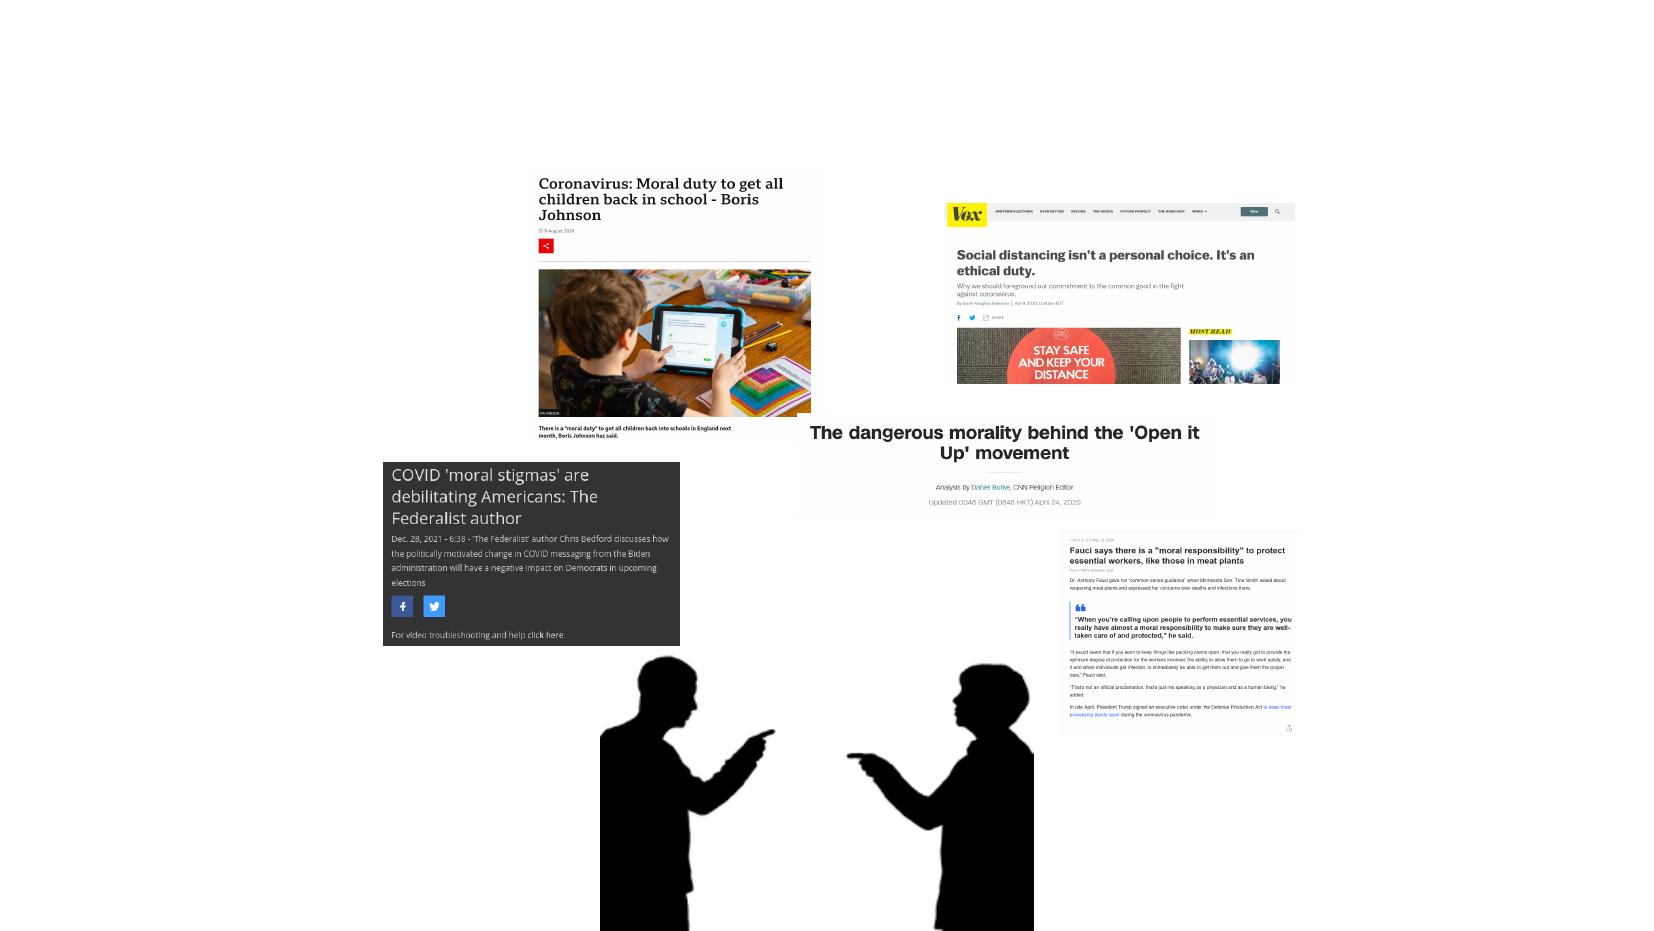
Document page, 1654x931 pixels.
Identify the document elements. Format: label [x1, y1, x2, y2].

picture [531, 169, 1216, 520]
picture [944, 203, 1295, 384]
picture [383, 462, 1034, 931]
picture [1062, 531, 1300, 739]
